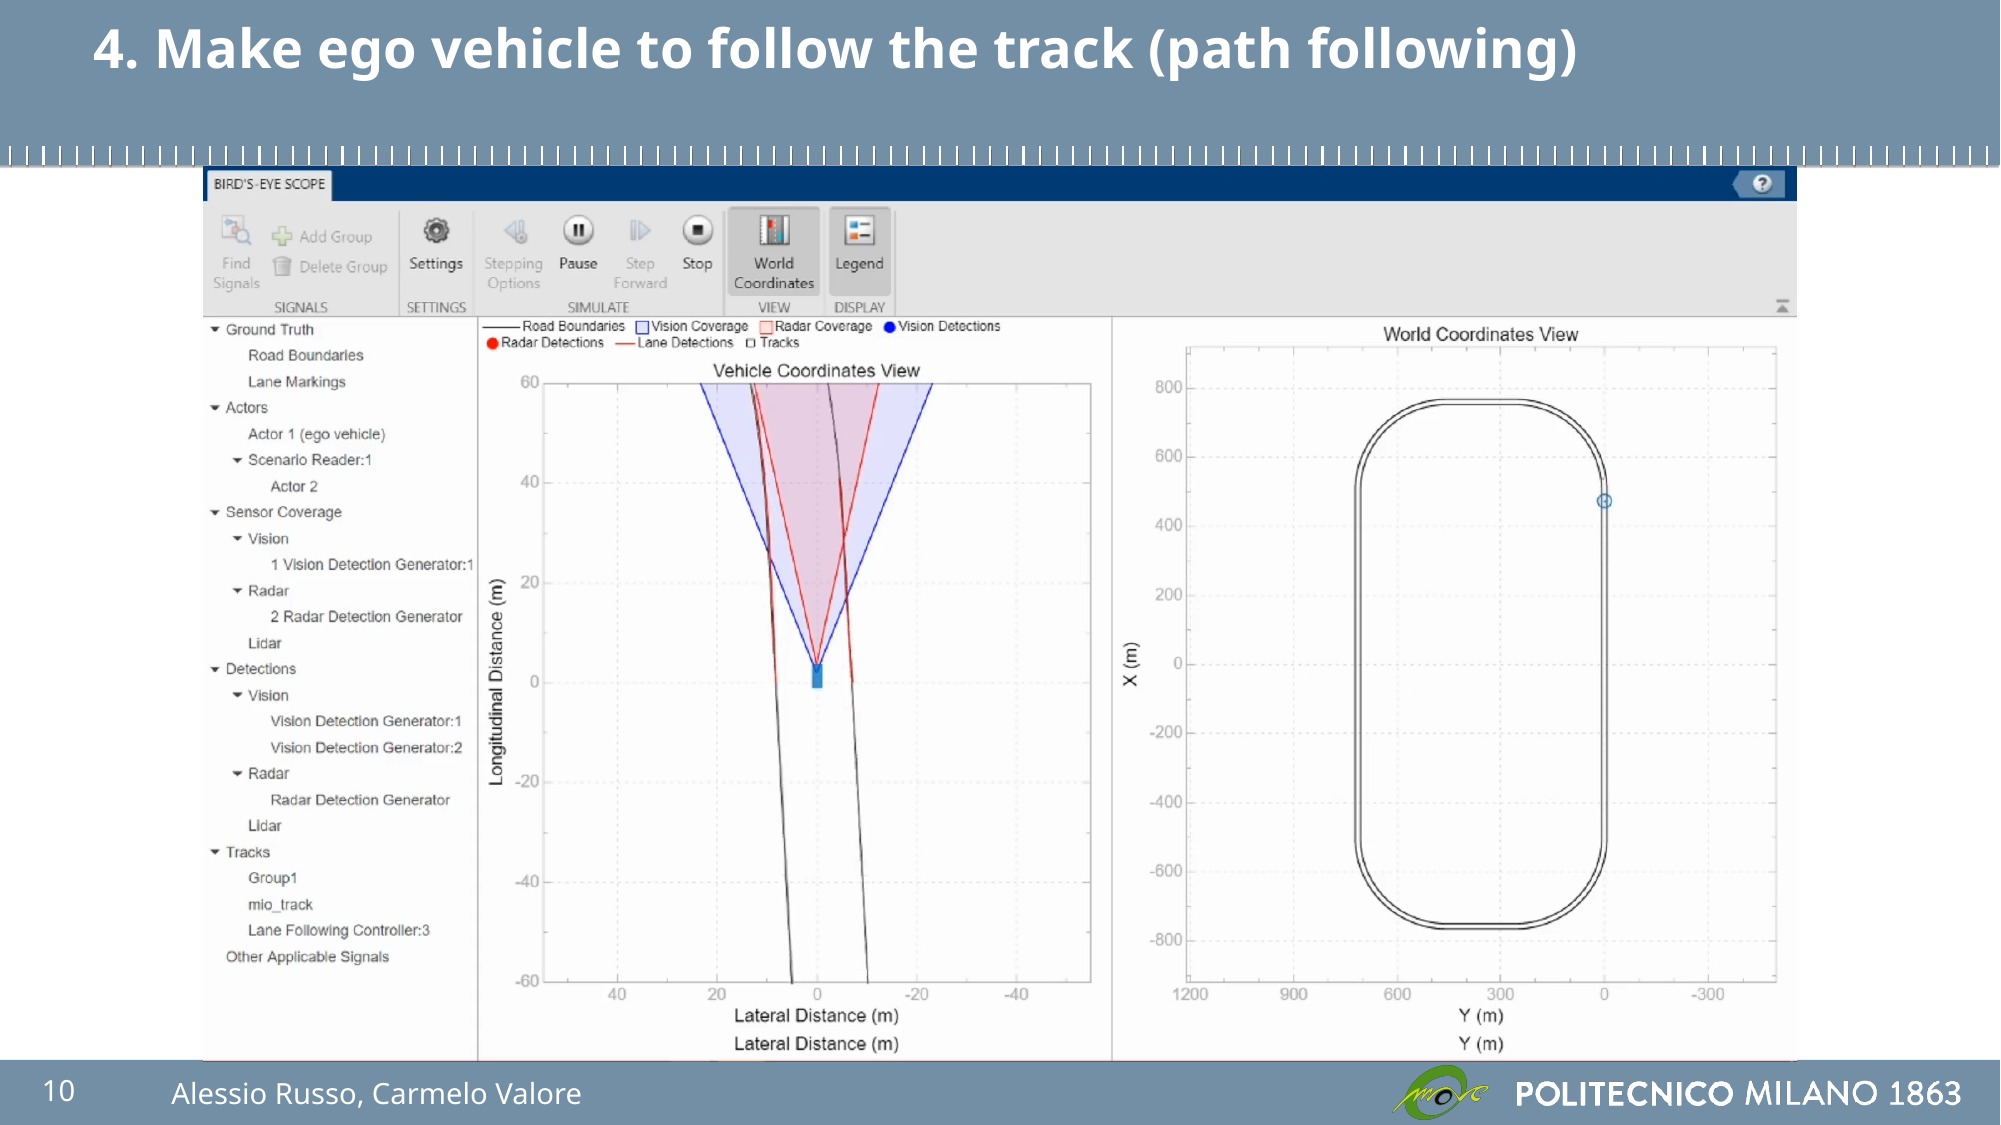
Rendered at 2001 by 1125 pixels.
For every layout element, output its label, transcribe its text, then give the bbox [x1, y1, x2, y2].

picture [1510, 1068, 1967, 1117]
picture [1392, 1065, 1489, 1120]
title 4. Make ego vehicle to follow the track (path following) [78, 8, 1922, 86]
footer Alessio Russo, Carmelo Valore [156, 1062, 1007, 1123]
text_box [202, 165, 1798, 1063]
slide_number <numero> [7, 1062, 110, 1123]
